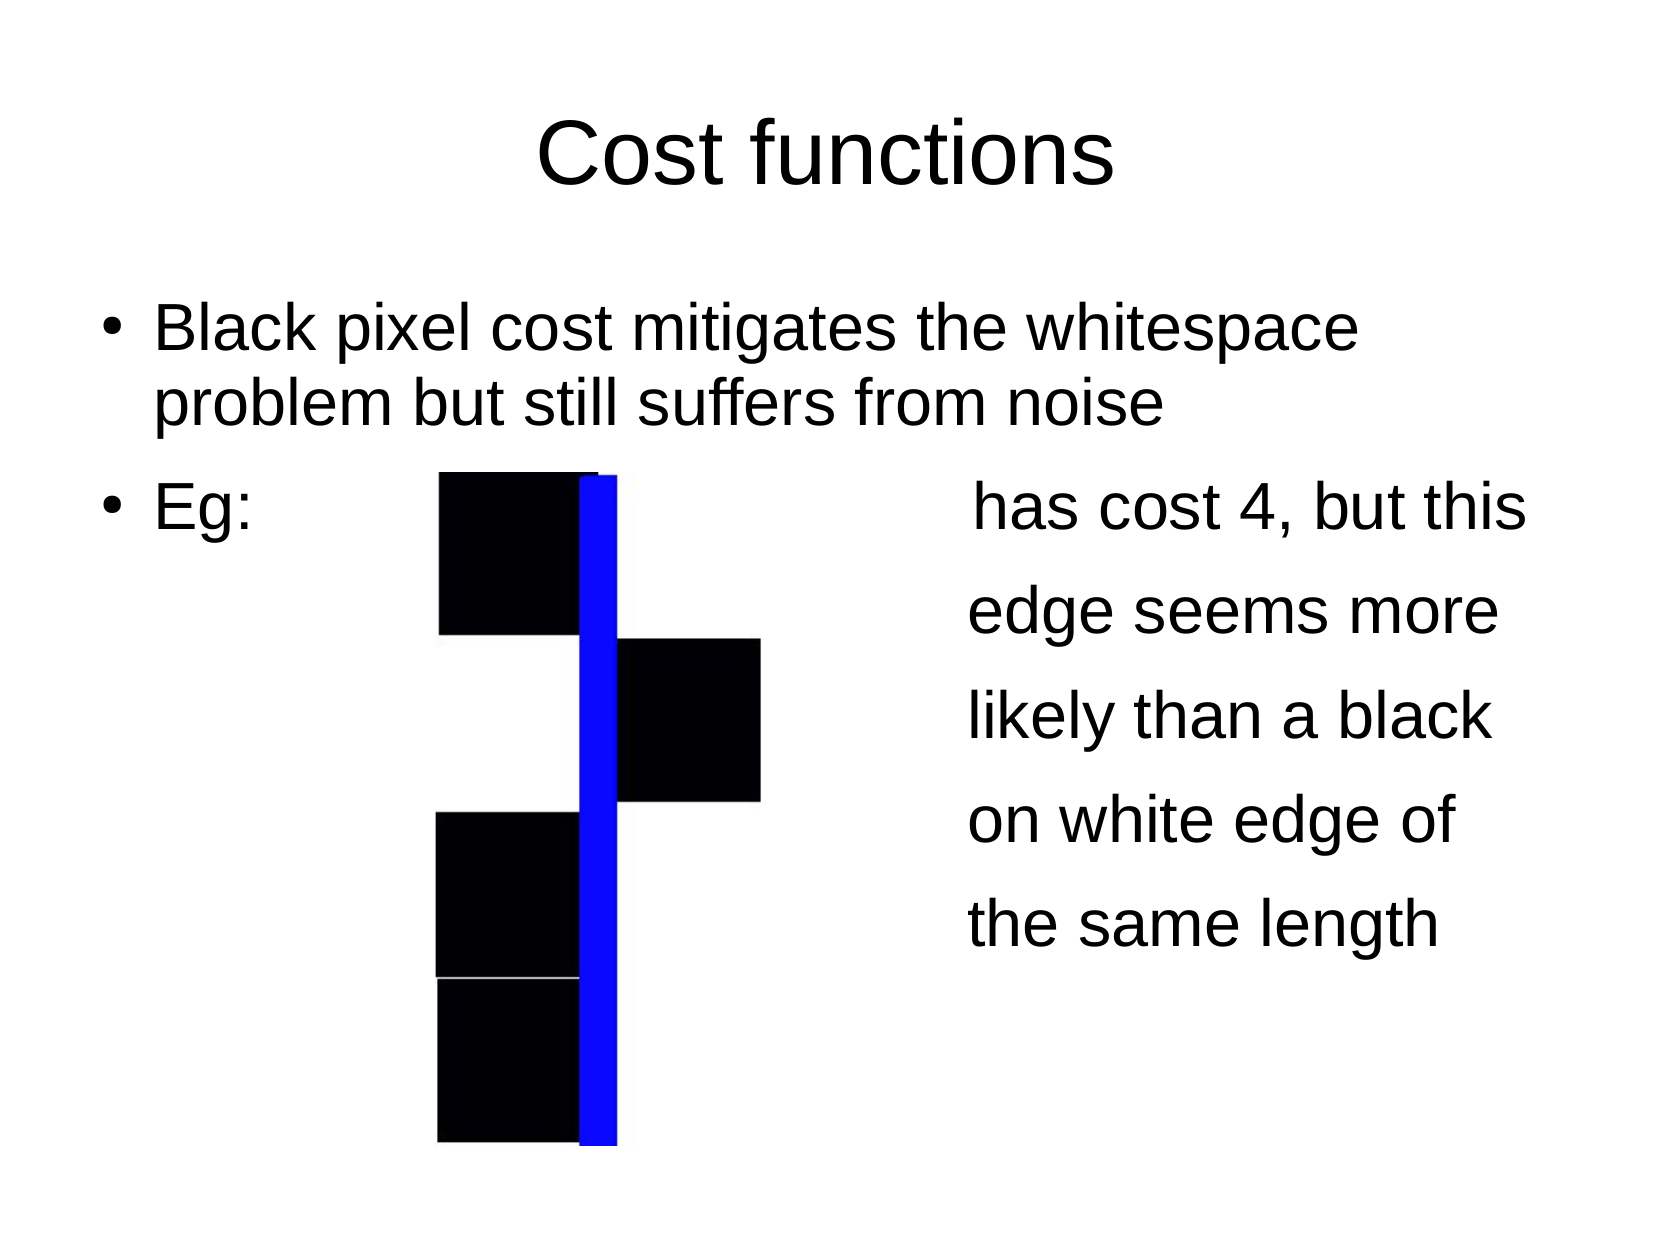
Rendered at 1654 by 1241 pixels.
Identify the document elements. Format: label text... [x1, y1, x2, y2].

list Black pixel cost mitigates the whitespace problem but still suffers from noise Eg: has cost 4, but this edge seems more likely than a black on white edge of the same length [82, 290, 1571, 1109]
title Cost functions [82, 49, 1571, 257]
picture [283, 472, 914, 1147]
